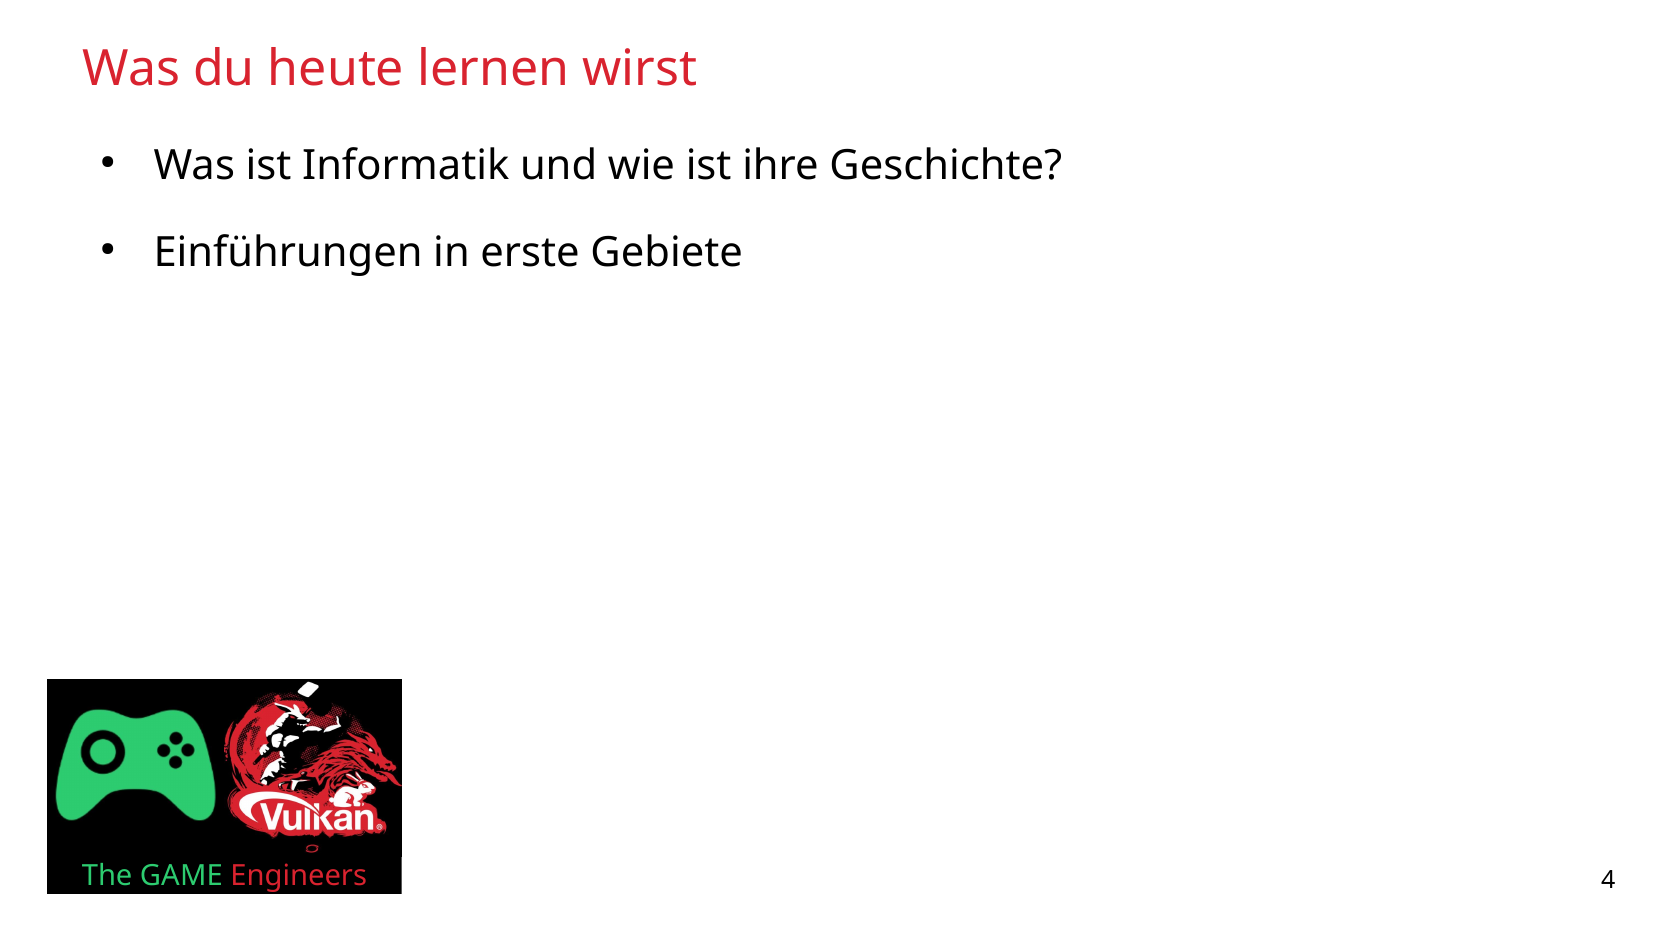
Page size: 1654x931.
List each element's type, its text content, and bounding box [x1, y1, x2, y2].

picture [47, 679, 402, 857]
title Was du heute lernen wirst [82, 36, 1571, 96]
list Was ist Informatik und wie ist ihre Geschichte? Einführungen in erste Gebiete [82, 134, 1571, 650]
